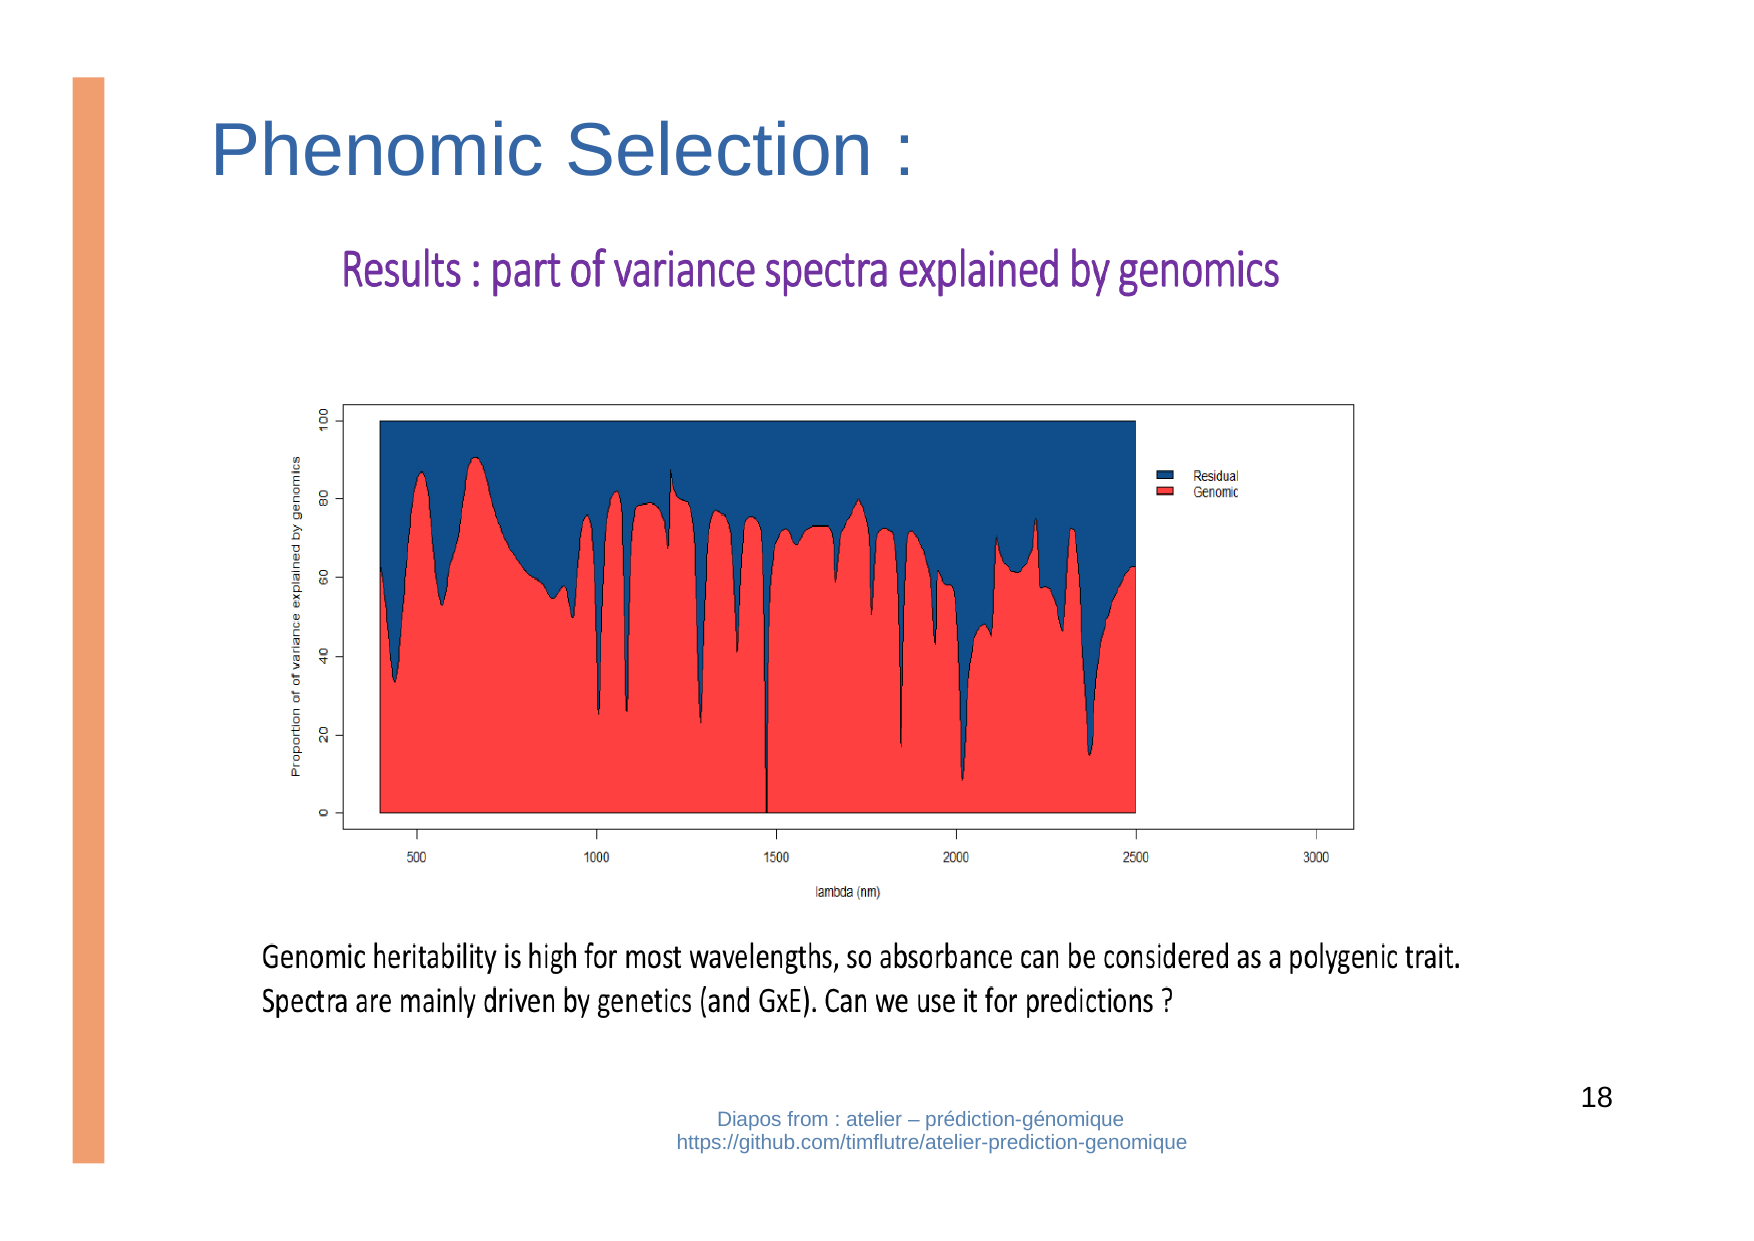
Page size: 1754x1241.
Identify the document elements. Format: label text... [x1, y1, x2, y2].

picture [155, 194, 1635, 1050]
text_box Phenomic Selection : [196, 99, 991, 194]
text_box [72, 77, 105, 1164]
text_box Diapos from : atelier – prédiction-génomique https://github.com/timflutre/atelier-prediction-genomique [661, 1099, 1208, 1171]
